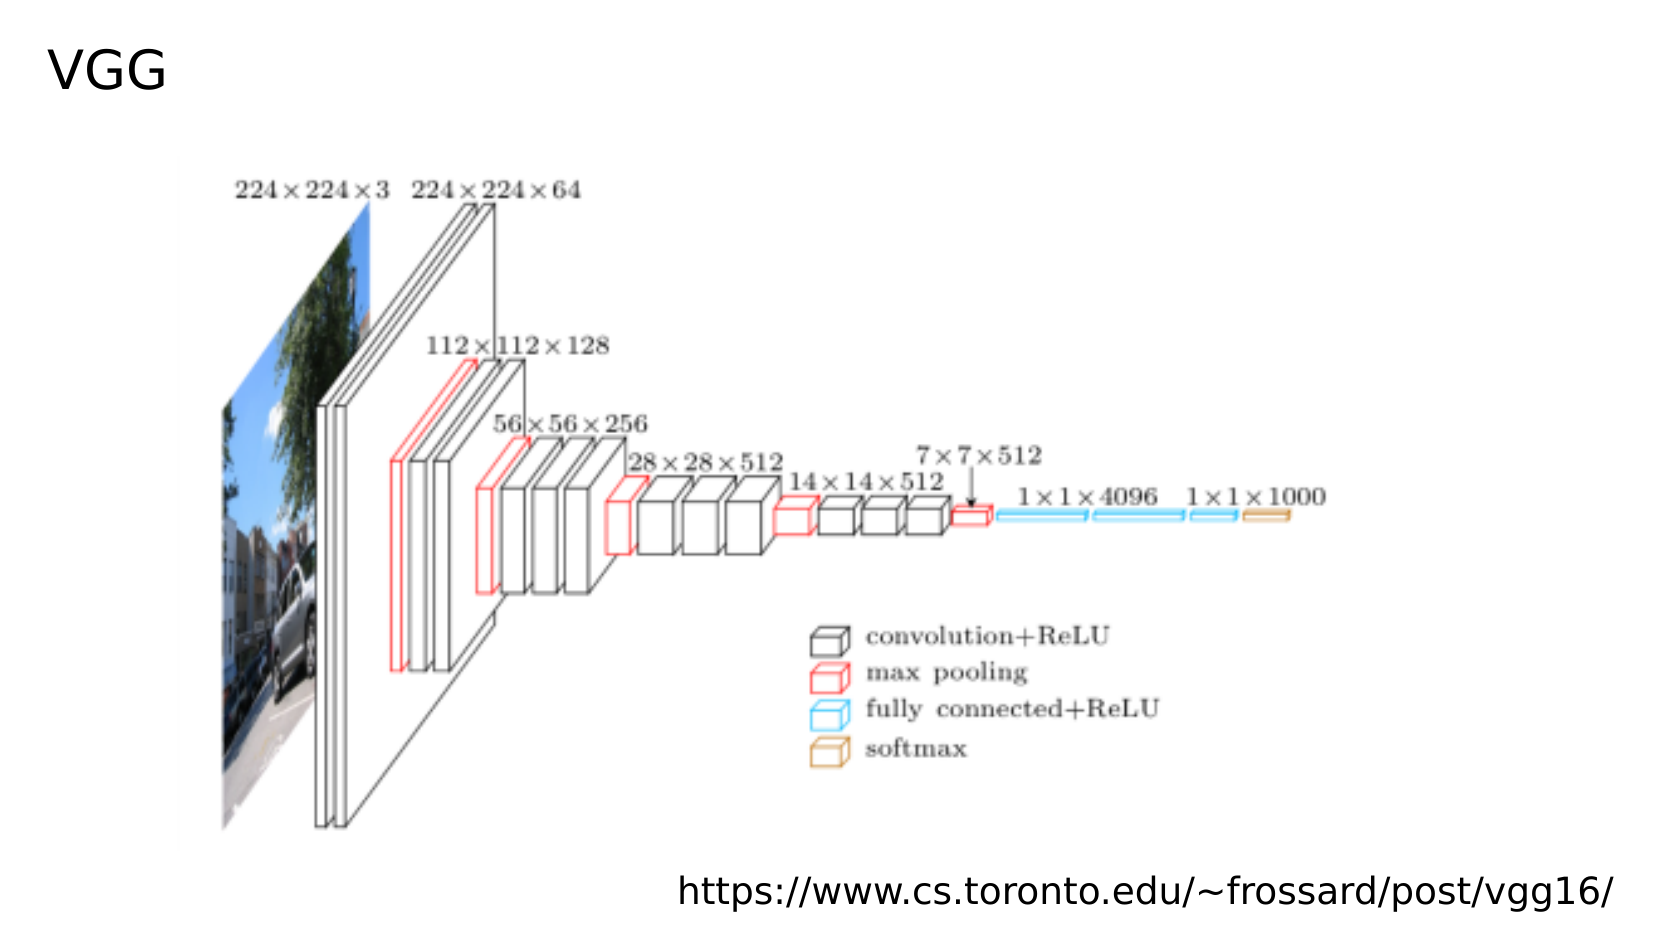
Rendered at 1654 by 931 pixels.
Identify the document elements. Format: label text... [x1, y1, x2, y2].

title VGG [47, 23, 1536, 119]
picture [177, 156, 1359, 851]
text_box https://www.cs.toronto.edu/~frossard/post/vgg16/ [662, 862, 1630, 921]
